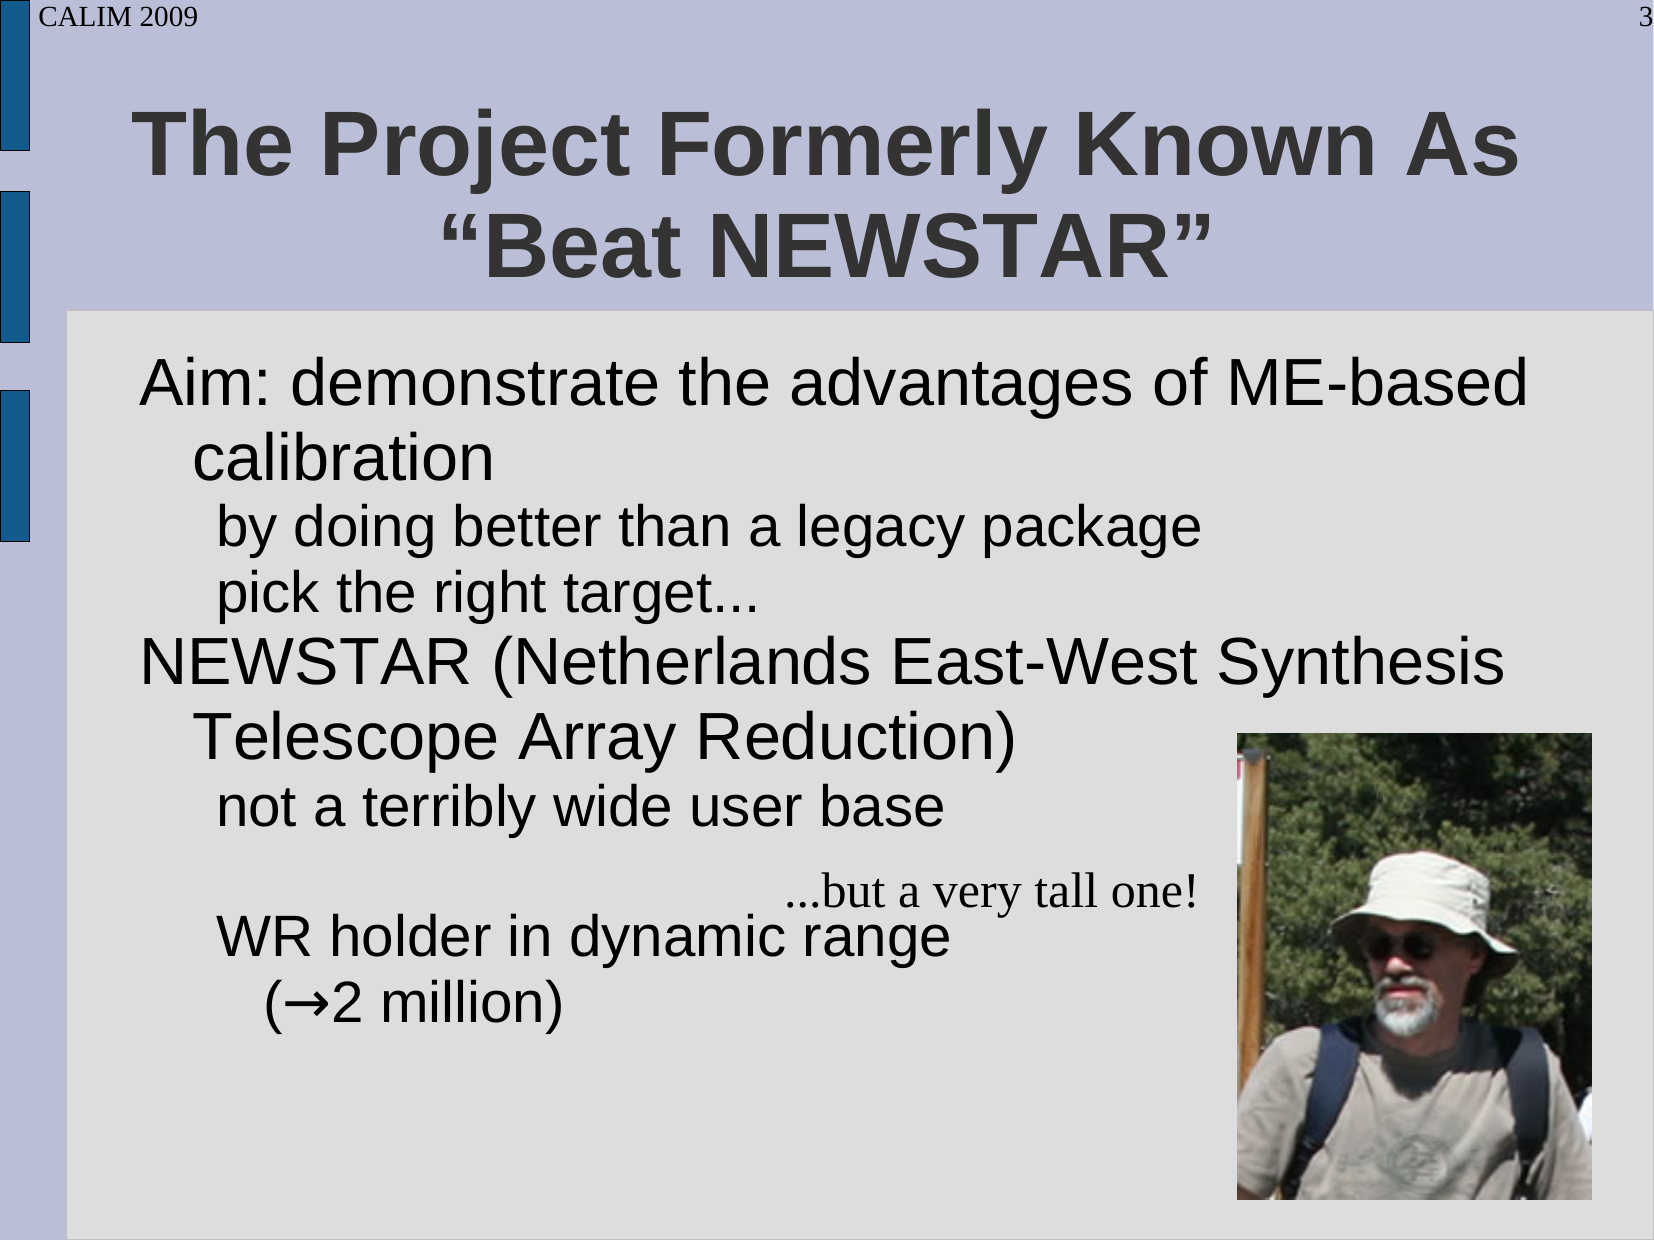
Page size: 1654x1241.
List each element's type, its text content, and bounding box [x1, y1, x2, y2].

title The Project Formerly Known As “Beat NEWSTAR” [121, 87, 1534, 302]
list Aim: demonstrate the advantages of ME-based calibration by doing better than a legacy package pick the right target... NEWSTAR (Netherlands East-West Synthesis Telescope Array Reduction) not a terribly wide user base WR holder in dynamic range (→2 million) [121, 344, 1534, 1127]
picture [1237, 733, 1592, 1201]
text_box ...but a very tall one! [675, 862, 1201, 921]
